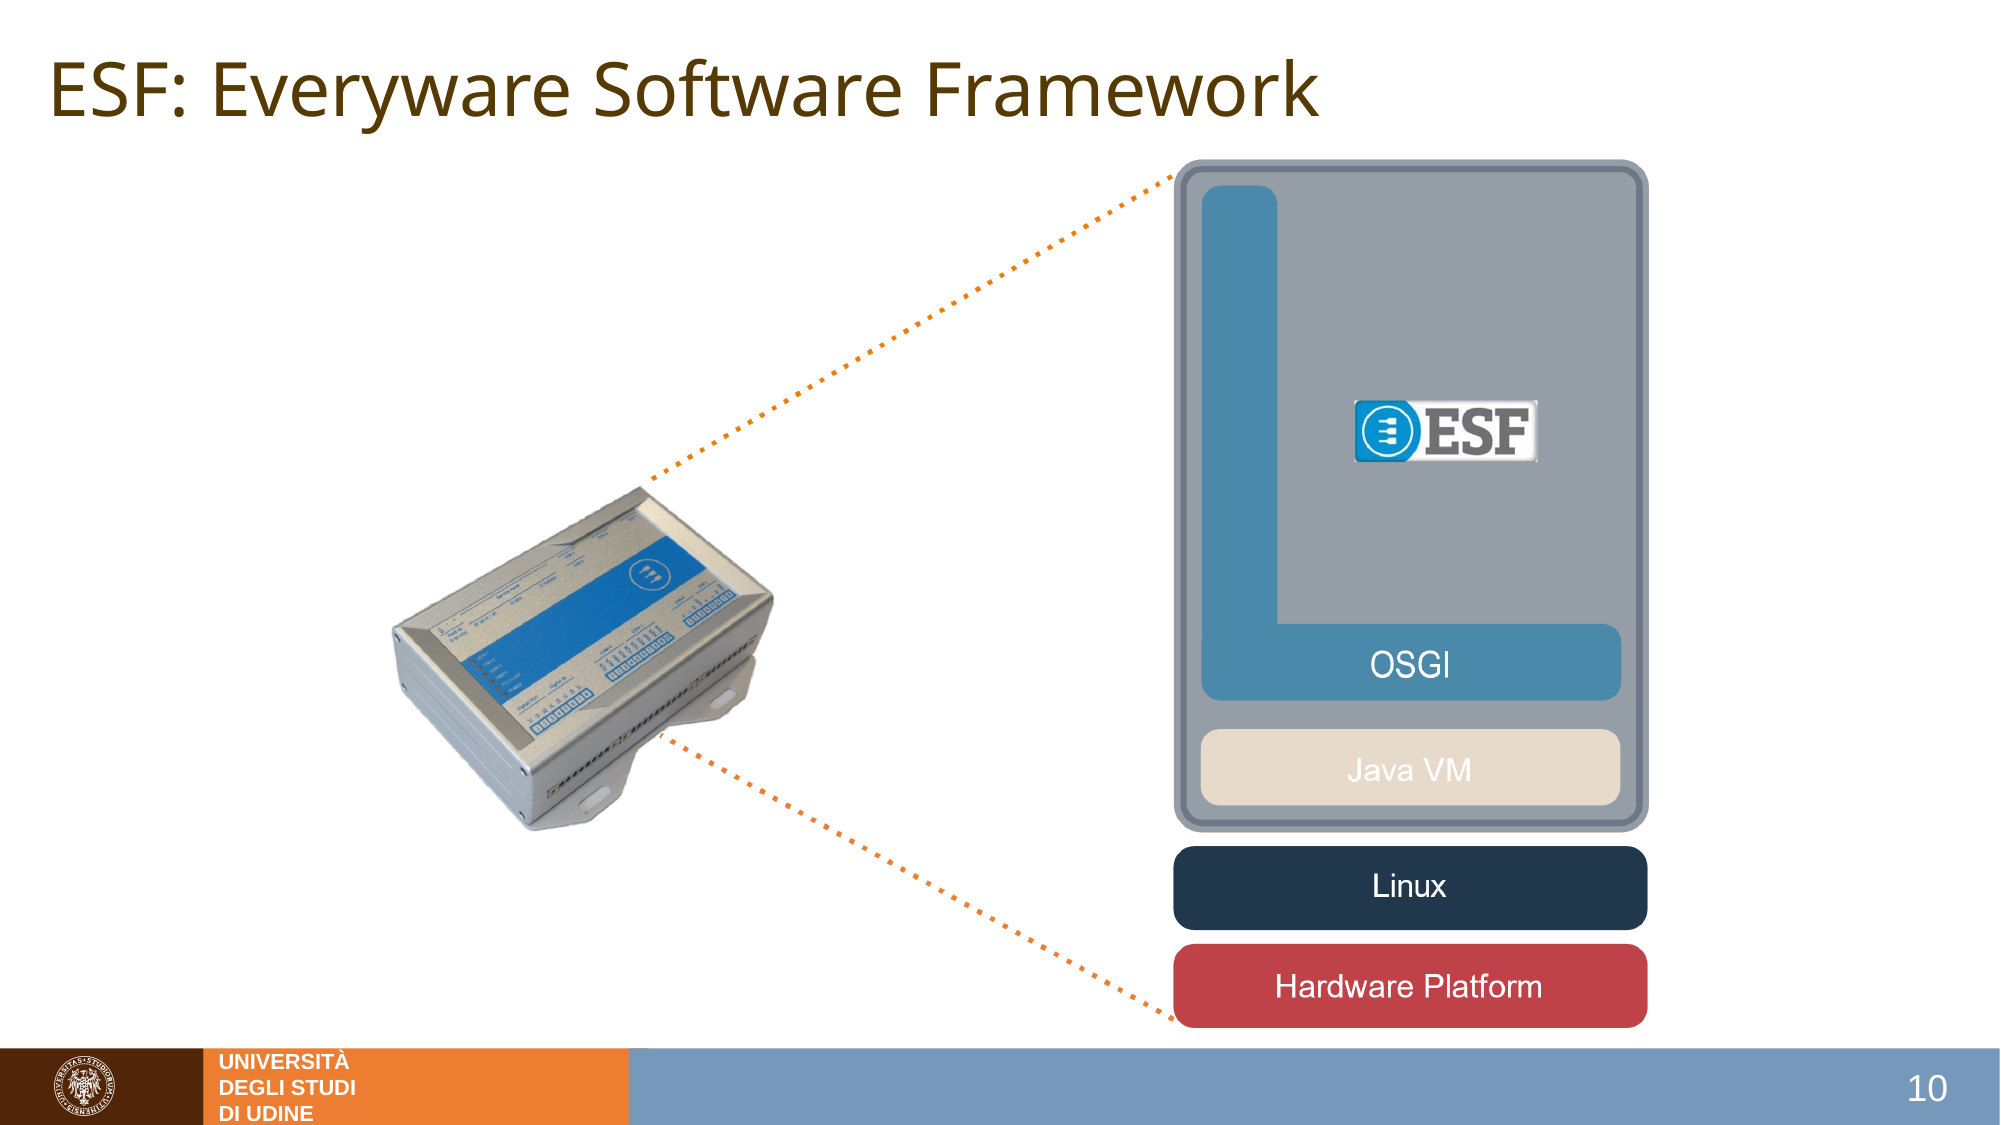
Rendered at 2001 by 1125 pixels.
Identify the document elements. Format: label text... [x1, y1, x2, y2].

text_box [628, 1048, 2000, 1125]
text_box ESF: Everyware Software Framework [33, 33, 1438, 139]
picture [354, 130, 1677, 1028]
text_box UNIVERSITÀ DEGLI STUDI DI UDINE [203, 1048, 628, 1125]
text_box 10 [1864, 1056, 1963, 1117]
picture [51, 1053, 117, 1120]
text_box [0, 1048, 203, 1125]
